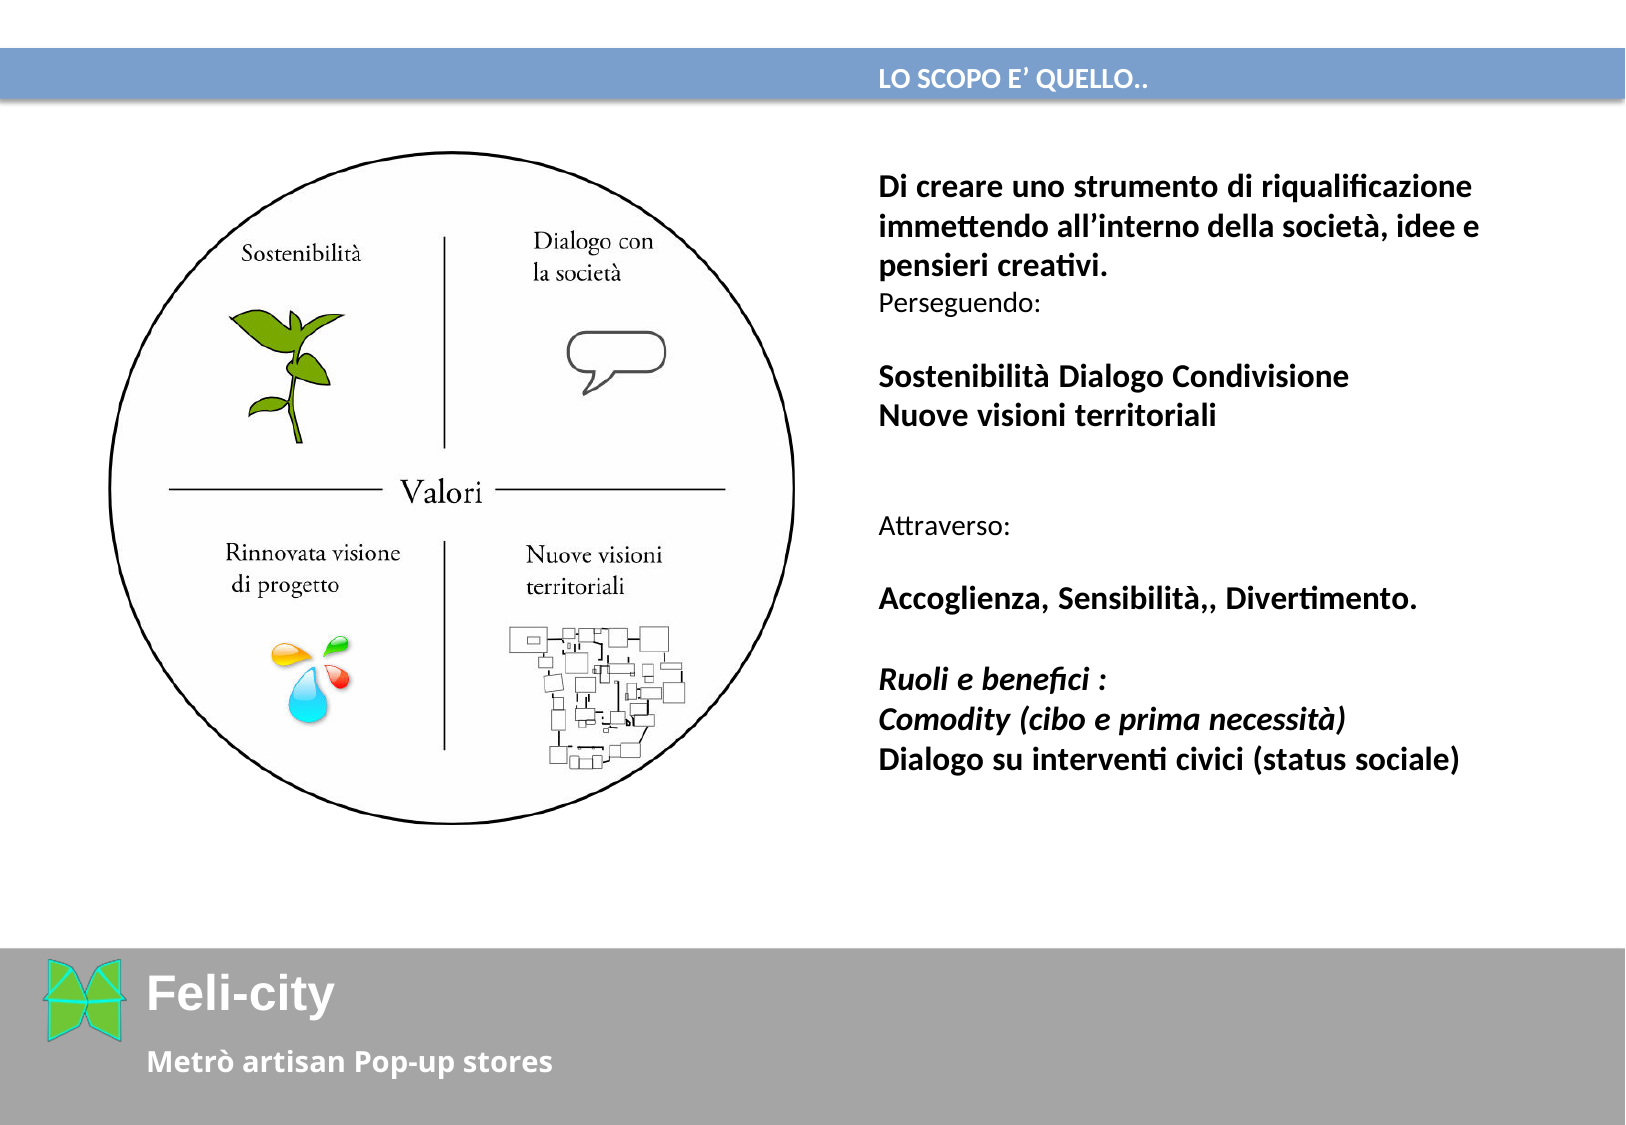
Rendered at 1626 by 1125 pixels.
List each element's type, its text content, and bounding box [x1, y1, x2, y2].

text_box LO SCOPO E’ QUELLO.. Di creare uno strumento di riqualificazione immettendo all’interno della società, idee e pensieri creativi. Perseguendo: Sostenibilità Dialogo Condivisione Nuove visioni territoriali Attraverso: Accoglienza, Sensibilità,, Divertimento. Ruoli e benefici : Comodity (cibo e prima necessità) Dialogo su interventi civici (status sociale) [876, 58, 1591, 777]
text_box [0, 43, 1625, 119]
text_box [0, 945, 1625, 1125]
text_box Feli-city Metrò artisan Pop-up stores [143, 962, 1066, 1079]
text_box [108, 151, 795, 825]
